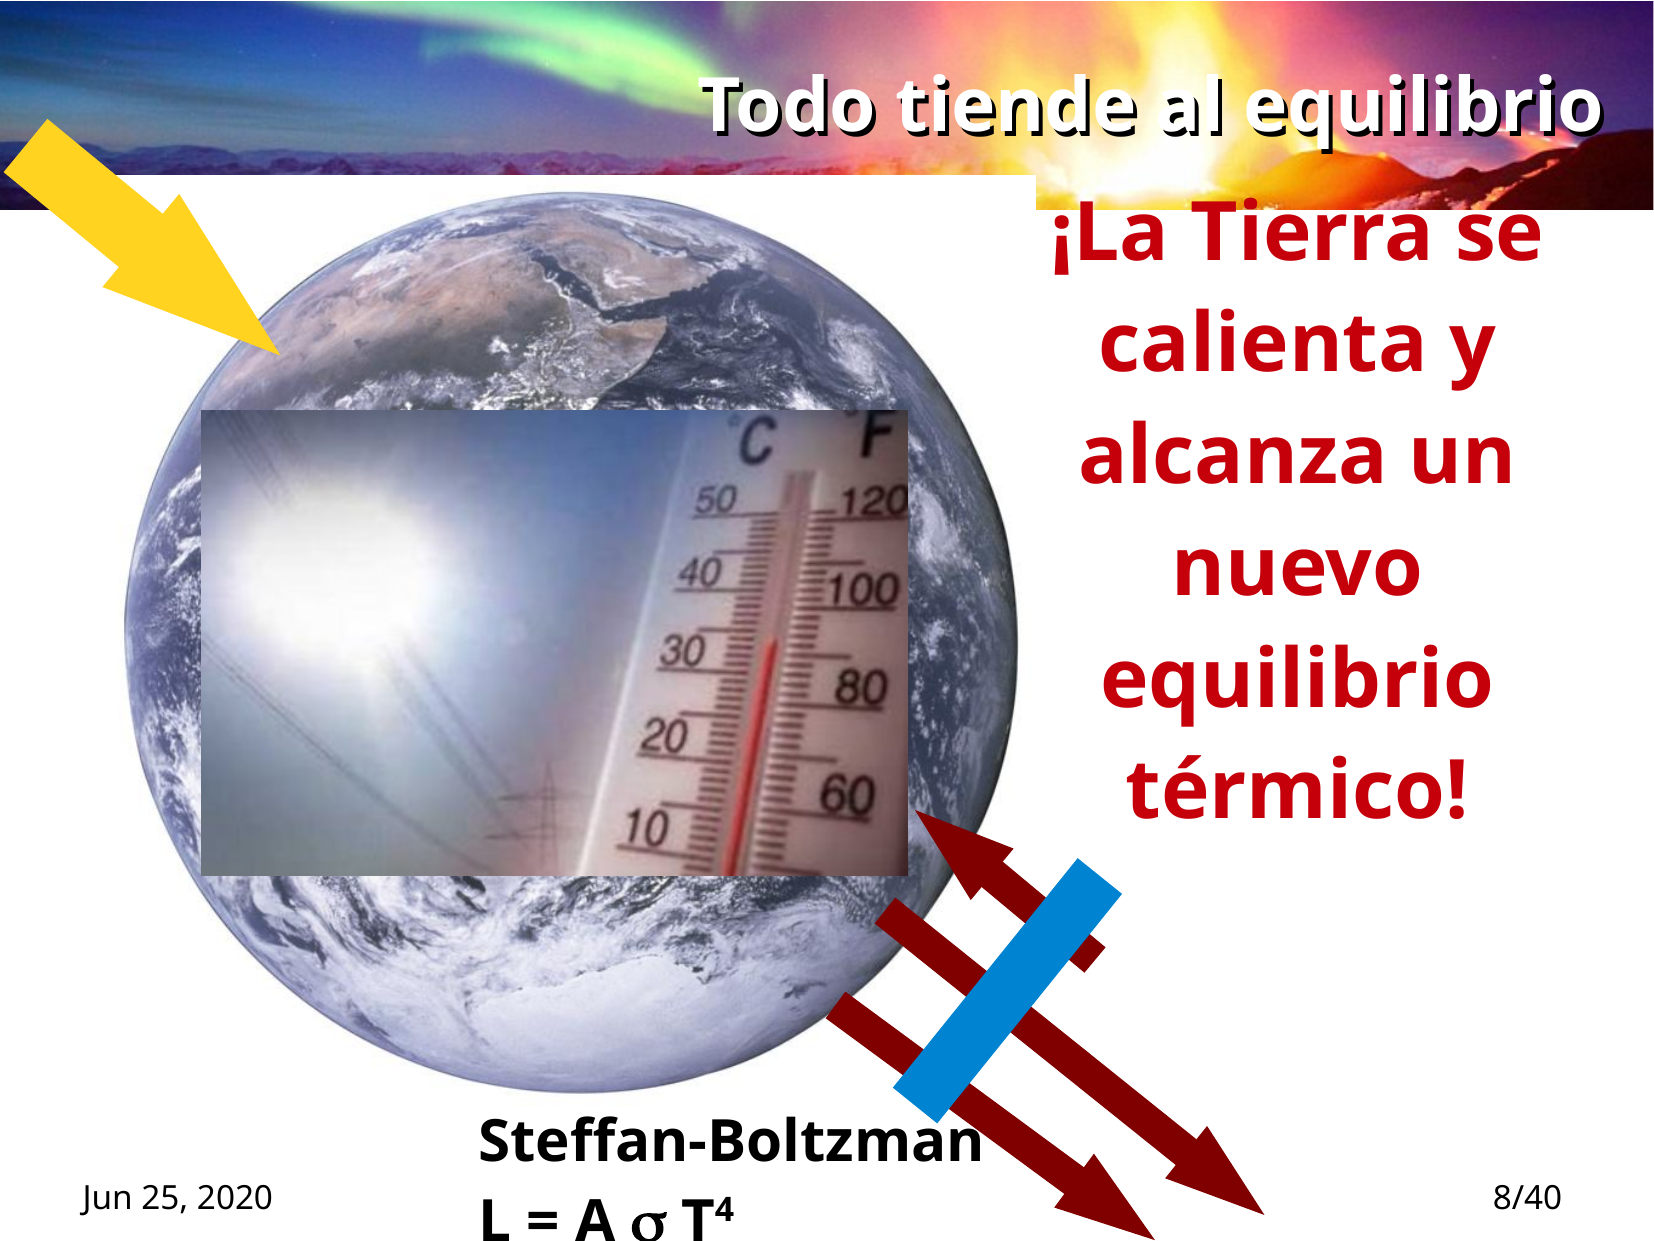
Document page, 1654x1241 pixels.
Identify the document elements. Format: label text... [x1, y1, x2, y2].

picture [100, 191, 1036, 1106]
text_box Steffan-Boltzman L = A s T4 [463, 1106, 945, 1241]
title Todo tiende al equilibrio [45, 15, 1606, 191]
text_box ¡La Tierra se calienta y alcanza un nuevo equilibrio térmico! [1035, 165, 1651, 856]
picture [971, 1033, 1036, 1106]
picture [0, 1, 1654, 210]
